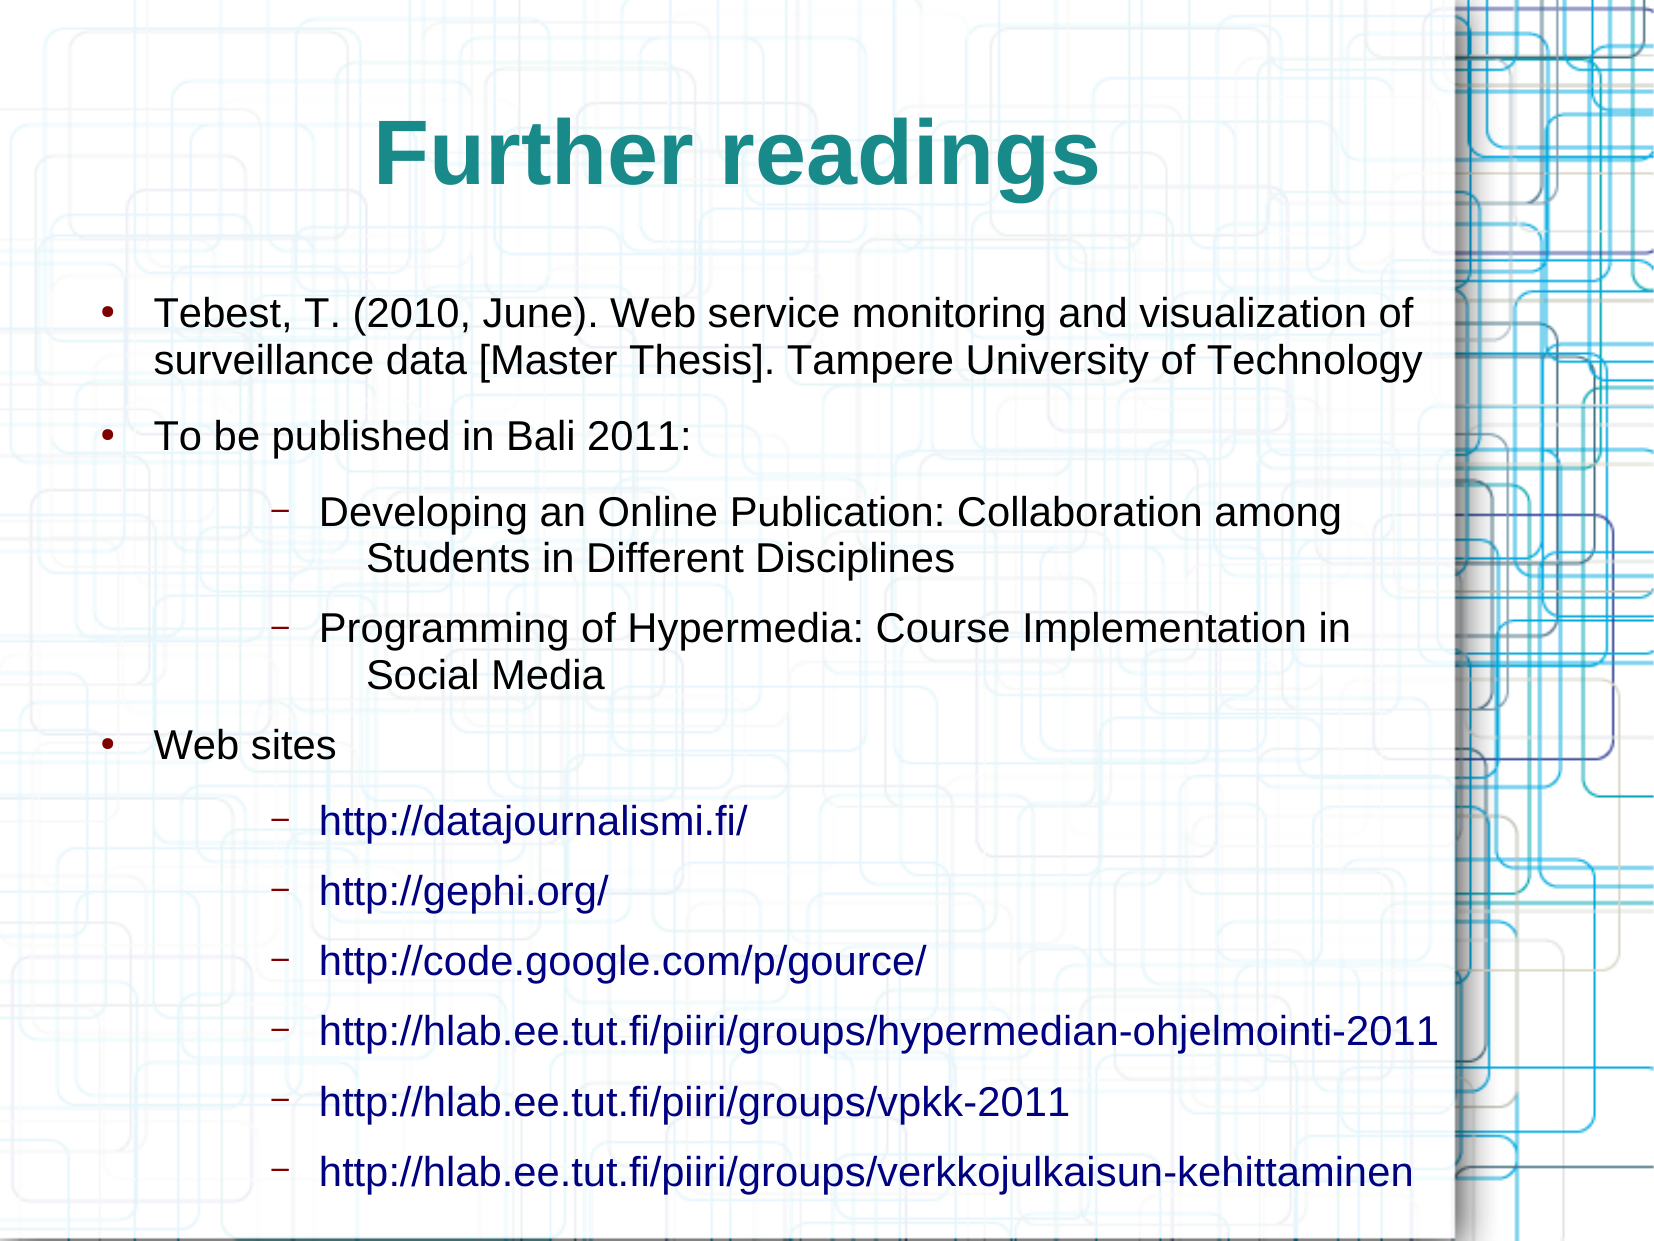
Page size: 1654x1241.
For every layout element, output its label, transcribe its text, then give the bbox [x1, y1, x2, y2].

list Tebest, T. (2010, June). Web service monitoring and visualization of surveillance data [Master Thesis]. Tampere University of Technology To be published in Bali 2011: Developing an Online Publication: Collaboration among Students in Different Disciplines Programming of Hypermedia: Course Implementation in Social Media Web sites http://datajournalismi.fi/ http://gephi.org/ http://code.google.com/p/gource/ http://hlab.ee.tut.fi/piiri/groups/hypermedian-ohjelmointi-2011 http://hlab.ee.tut.fi/piiri/groups/vpkk-2011 http://hlab.ee.tut.fi/piiri/groups/verkkojulkaisun-kehittaminen [82, 290, 1447, 1241]
title Further readings [59, 49, 1418, 257]
picture [0, 0, 1654, 1241]
